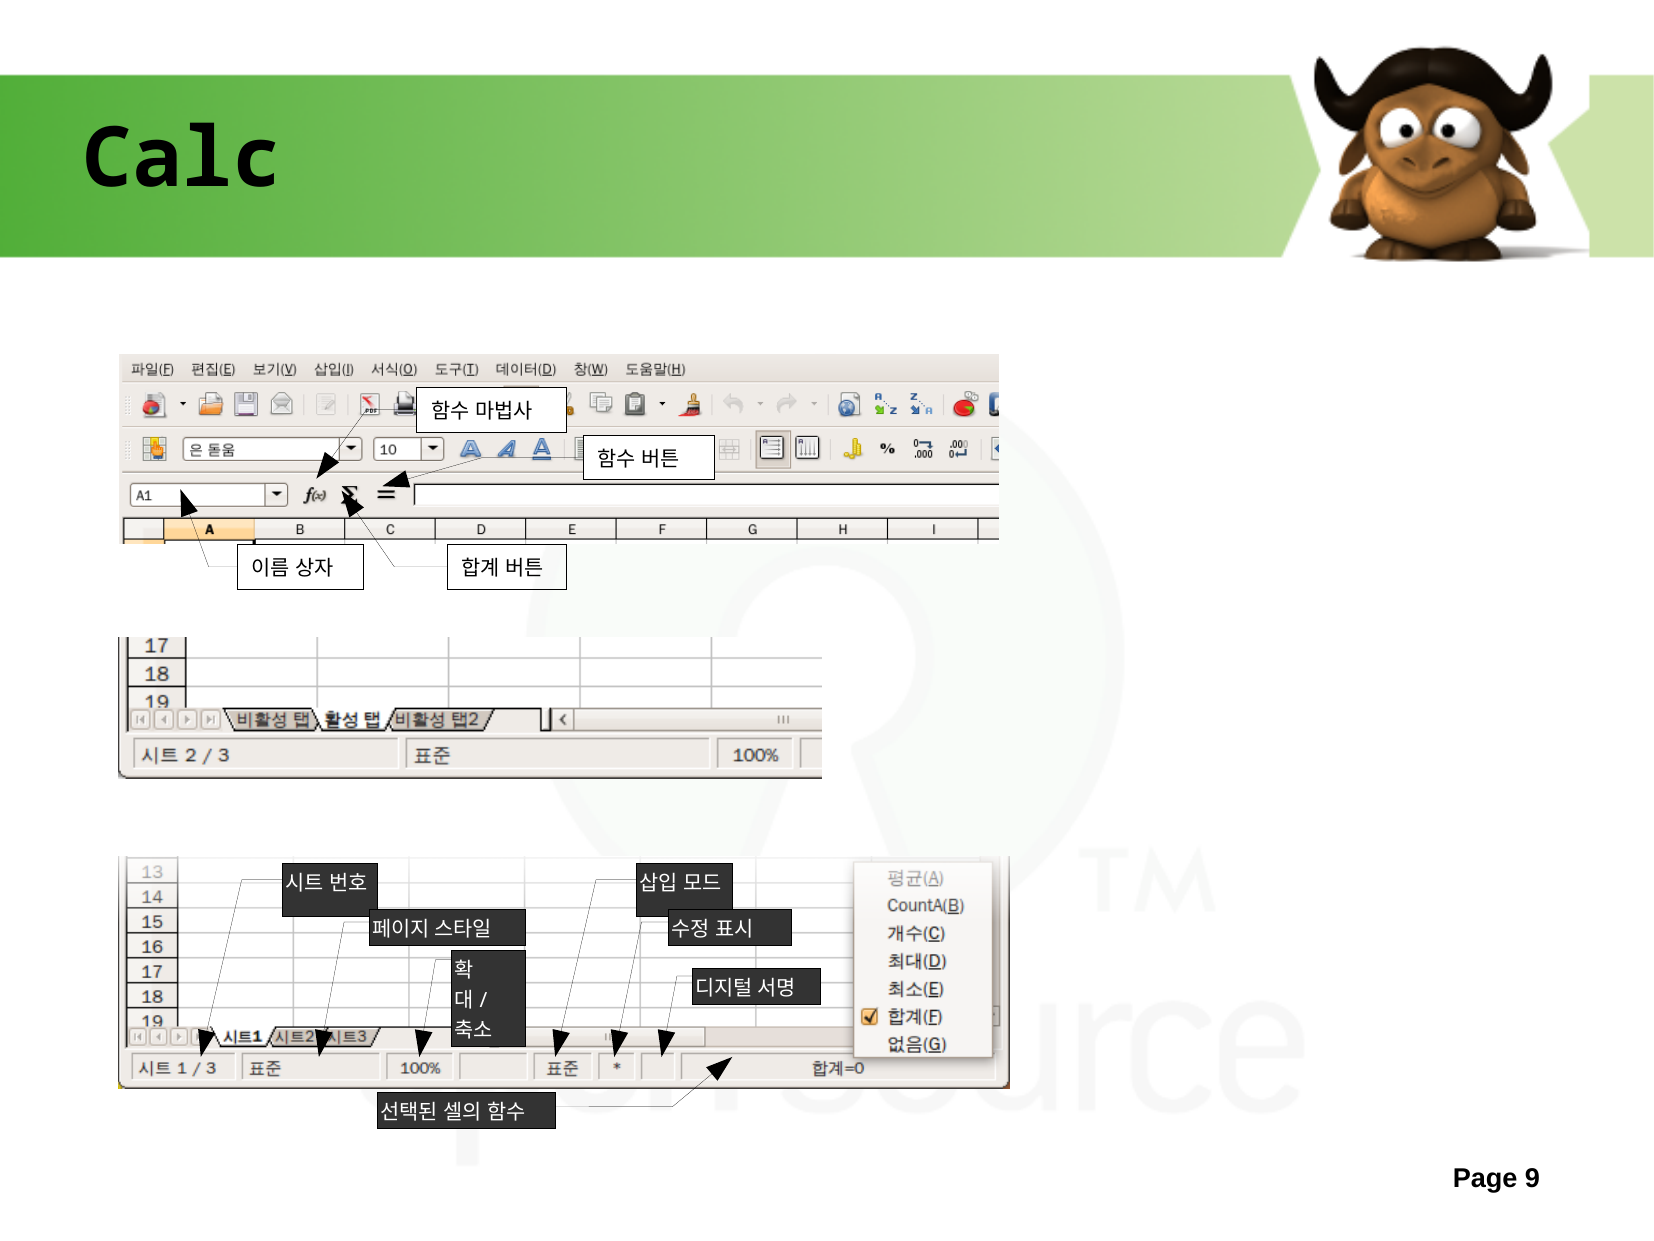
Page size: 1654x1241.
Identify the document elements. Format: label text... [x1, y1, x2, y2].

picture [0, 0, 1654, 1241]
text_box 삽입 모드 [636, 863, 733, 917]
text_box 시트 번호 [282, 863, 378, 917]
text_box 함수 버튼 [583, 435, 715, 480]
text_box 페이지 스타일 [369, 909, 526, 939]
text_box 함수 마법사 [416, 387, 567, 433]
text_box 이름 상자 [237, 544, 364, 590]
title Calc [82, 49, 1571, 257]
text_box 합계 버튼 [447, 544, 567, 590]
text_box 확대/축소 [451, 950, 526, 1004]
text_box 수정 표시 [668, 909, 792, 939]
text_box 디지털 서명 [692, 968, 821, 998]
text_box 선택된 셀의 함수 [377, 1092, 556, 1123]
